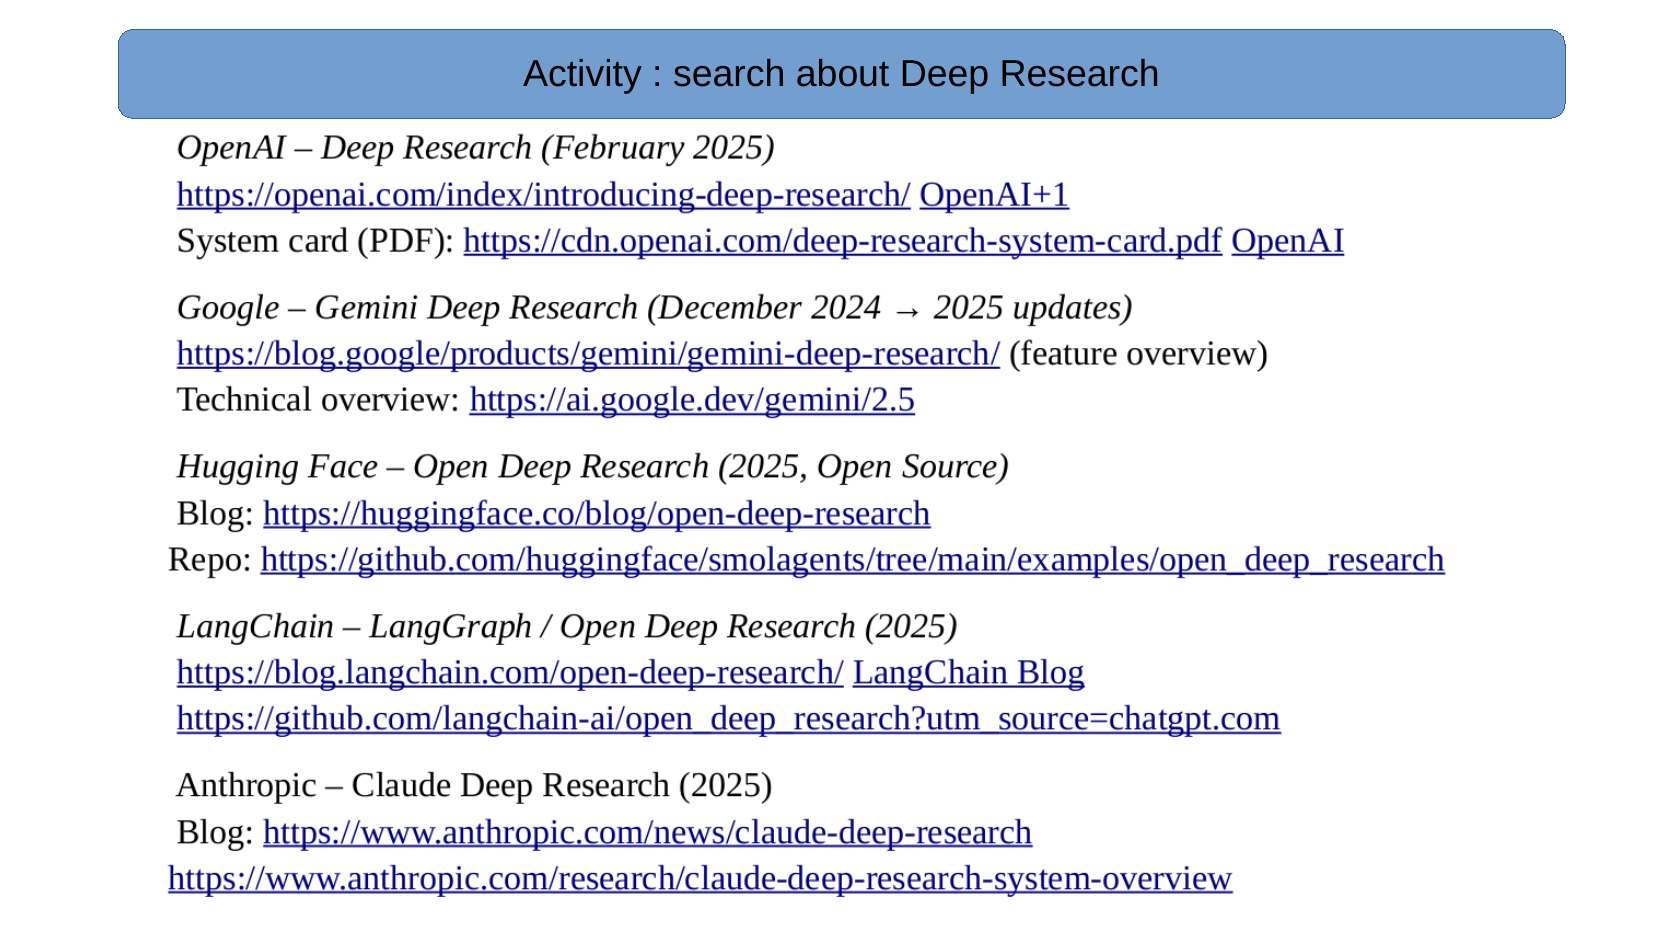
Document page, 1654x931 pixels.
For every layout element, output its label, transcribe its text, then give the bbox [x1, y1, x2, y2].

picture [147, 129, 1506, 931]
text_box Activity : search about Deep Research [118, 29, 1566, 119]
